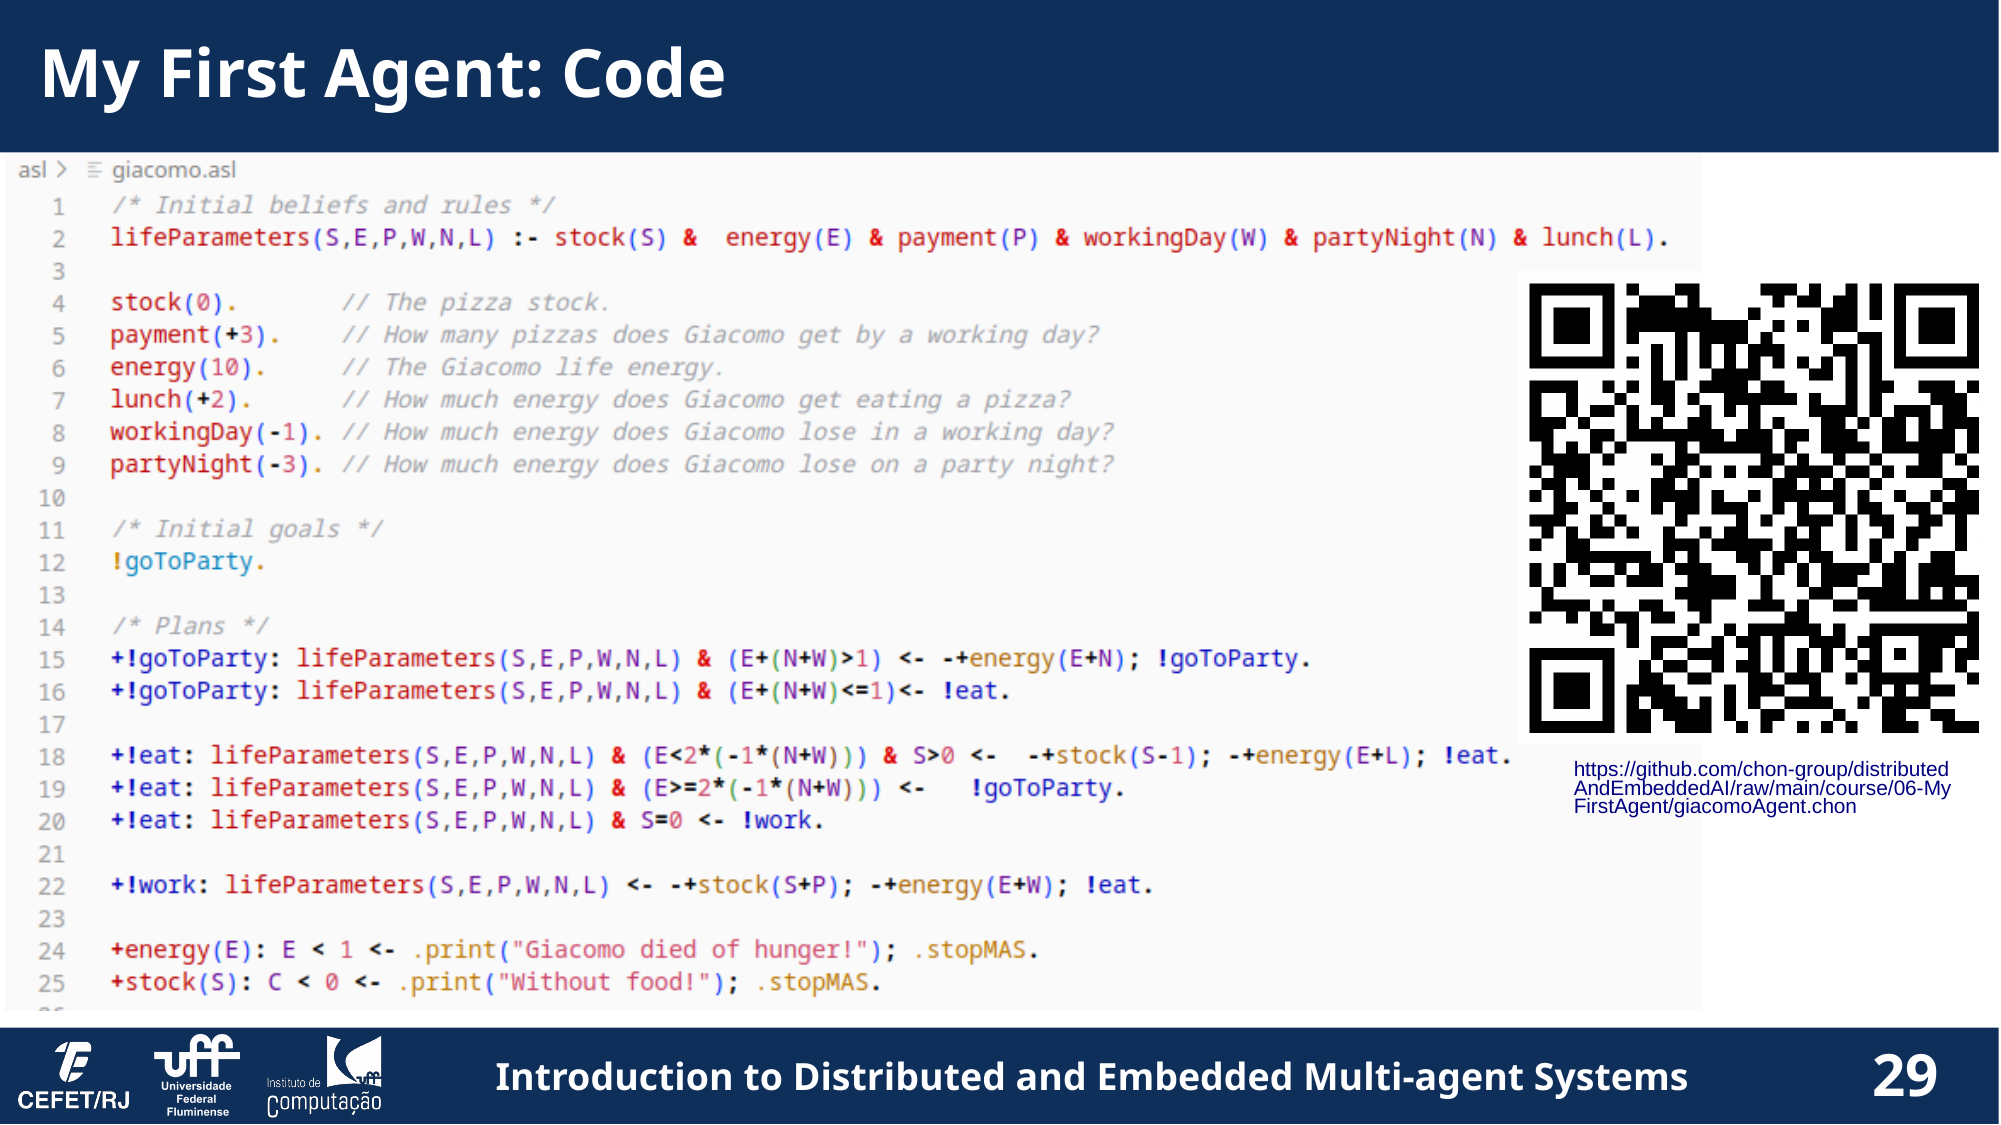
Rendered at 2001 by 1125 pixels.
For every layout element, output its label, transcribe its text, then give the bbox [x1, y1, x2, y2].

picture [153, 1033, 241, 1121]
picture [5, 154, 1991, 1011]
text_box https://github.com/chon-group/distributedAndEmbeddedAI/raw/main/course/06-MyFirstAgent/giacomoAgent.chon [1559, 750, 1973, 839]
picture [265, 1033, 383, 1118]
text_box My First Agent: Code [25, 23, 1999, 119]
picture [18, 1021, 129, 1125]
